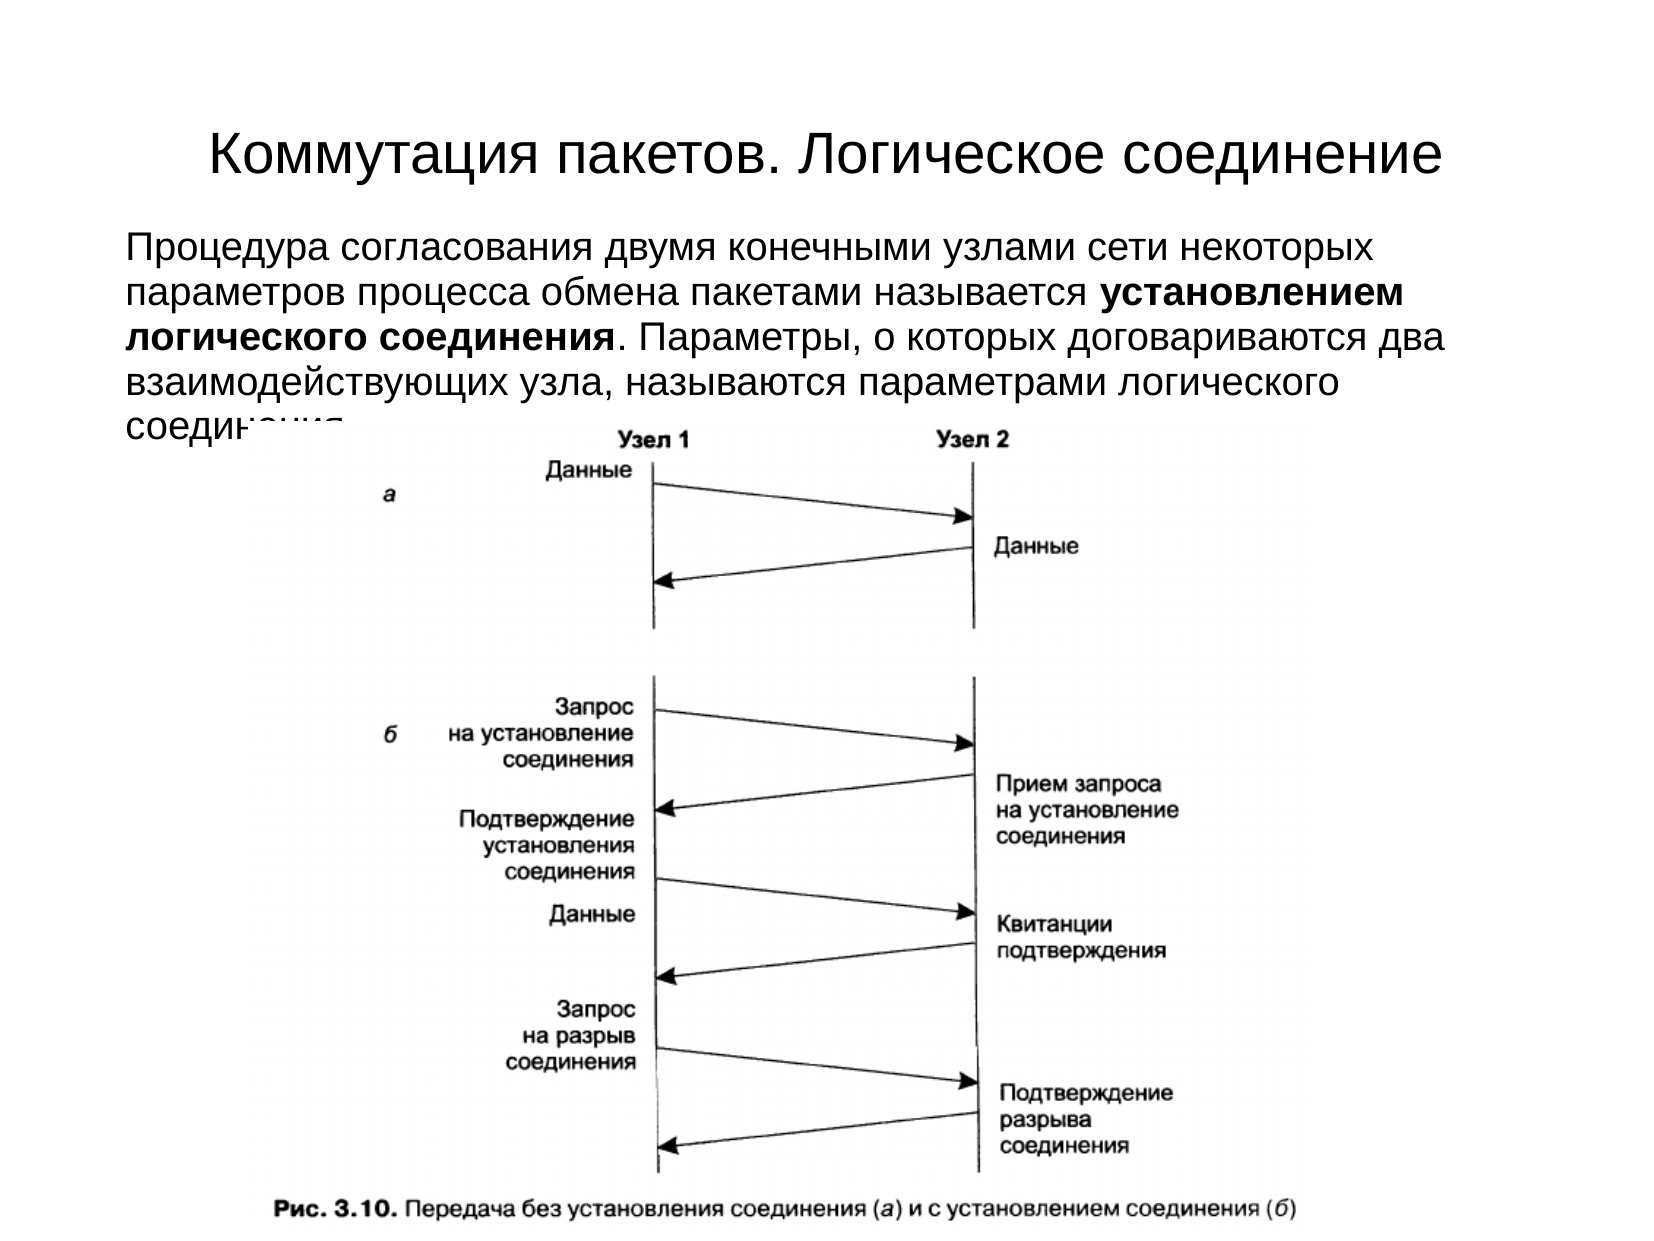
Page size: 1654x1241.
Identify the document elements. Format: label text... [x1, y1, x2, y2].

title Коммутация пакетов. Логическое соединение [82, 49, 1571, 224]
picture [248, 421, 1312, 1234]
list Процедура согласования двумя конечными узлами сети некоторых параметров процесса обмена пакетами называется установлением логического соединения. Параметры, о которых договариваются два взаимодействующих узла, называются параметрами логического соединения. [82, 224, 1571, 449]
